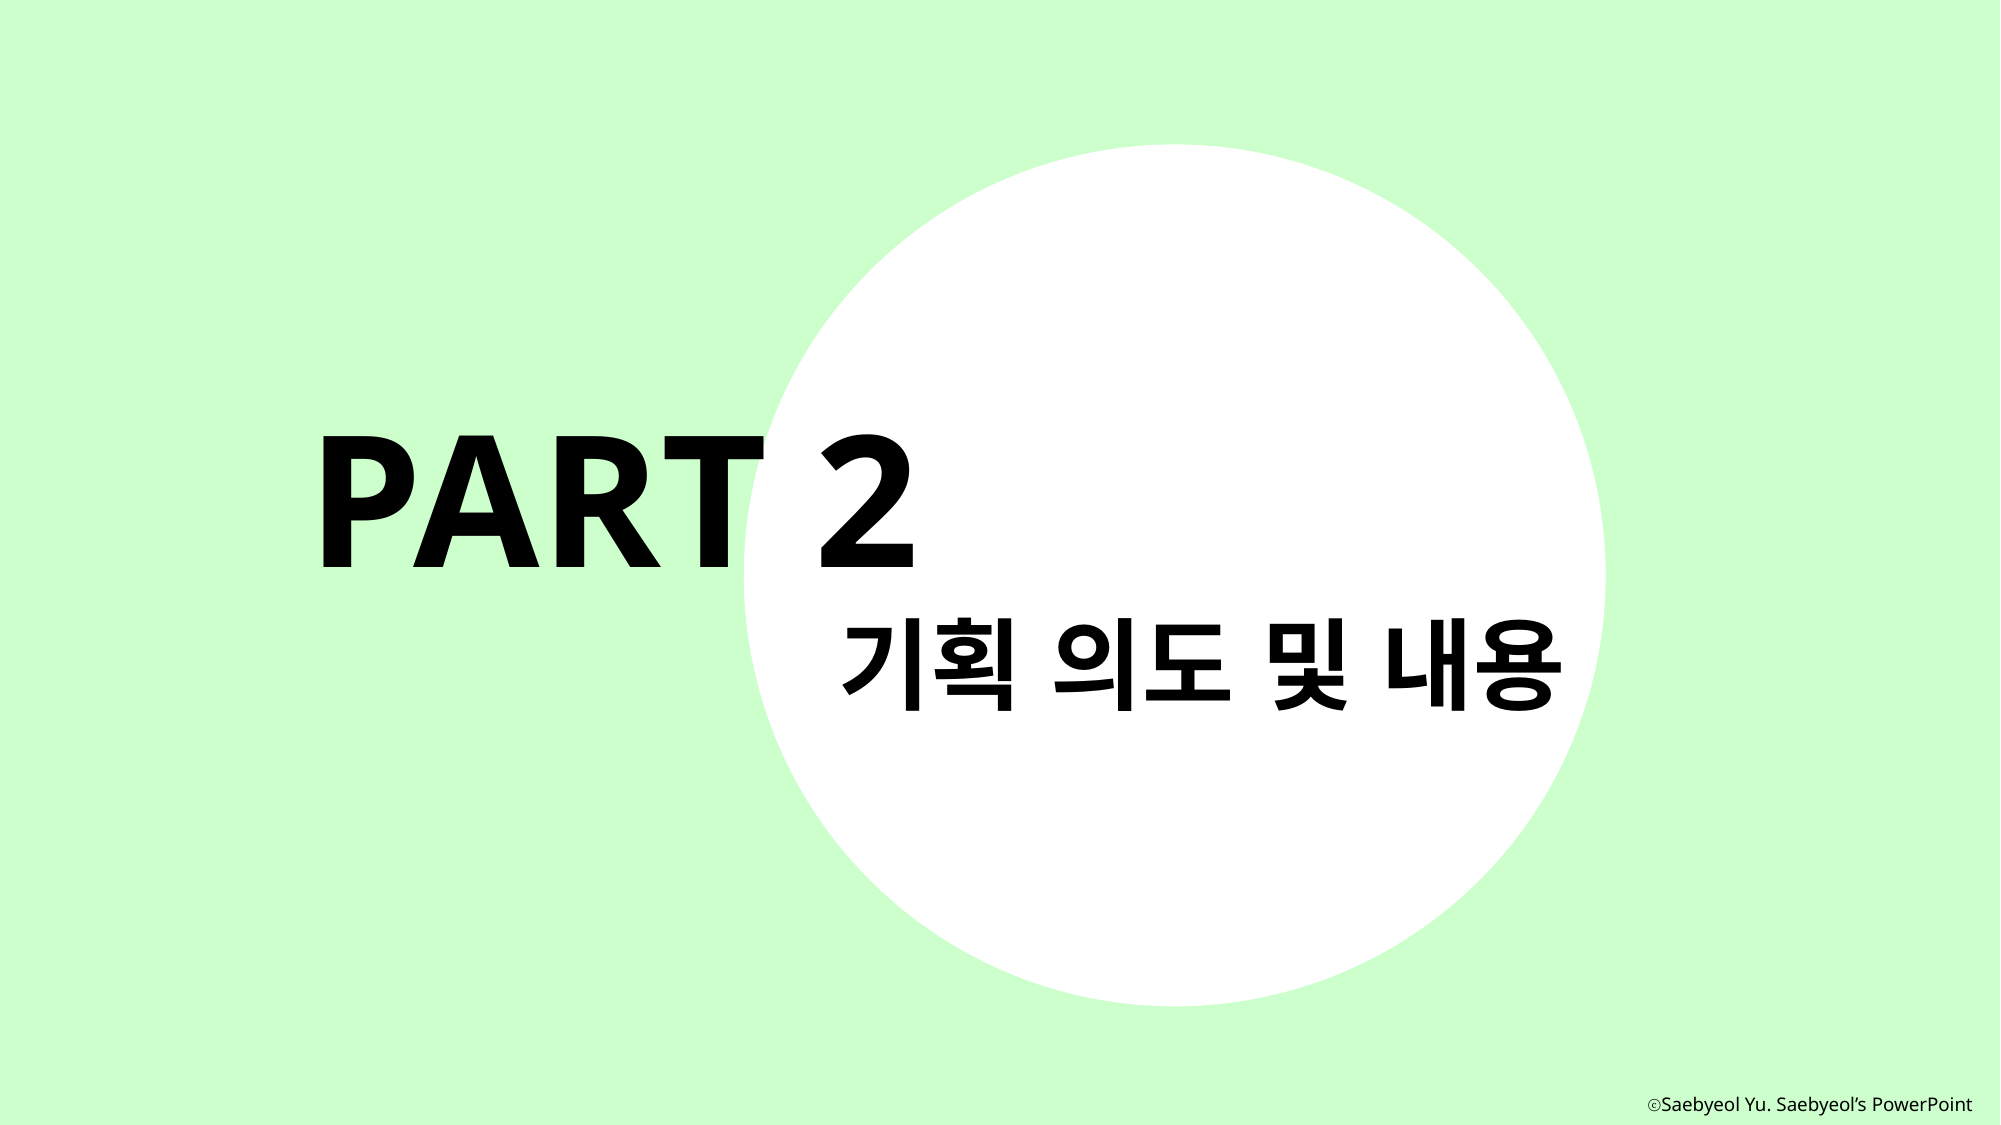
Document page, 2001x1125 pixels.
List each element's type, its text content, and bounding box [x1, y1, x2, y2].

text_box PART 2 [293, 363, 935, 629]
text_box [799, 144, 1606, 717]
text_box [747, 629, 1574, 1007]
text_box 기획 의도 및 내용 [823, 578, 1582, 739]
